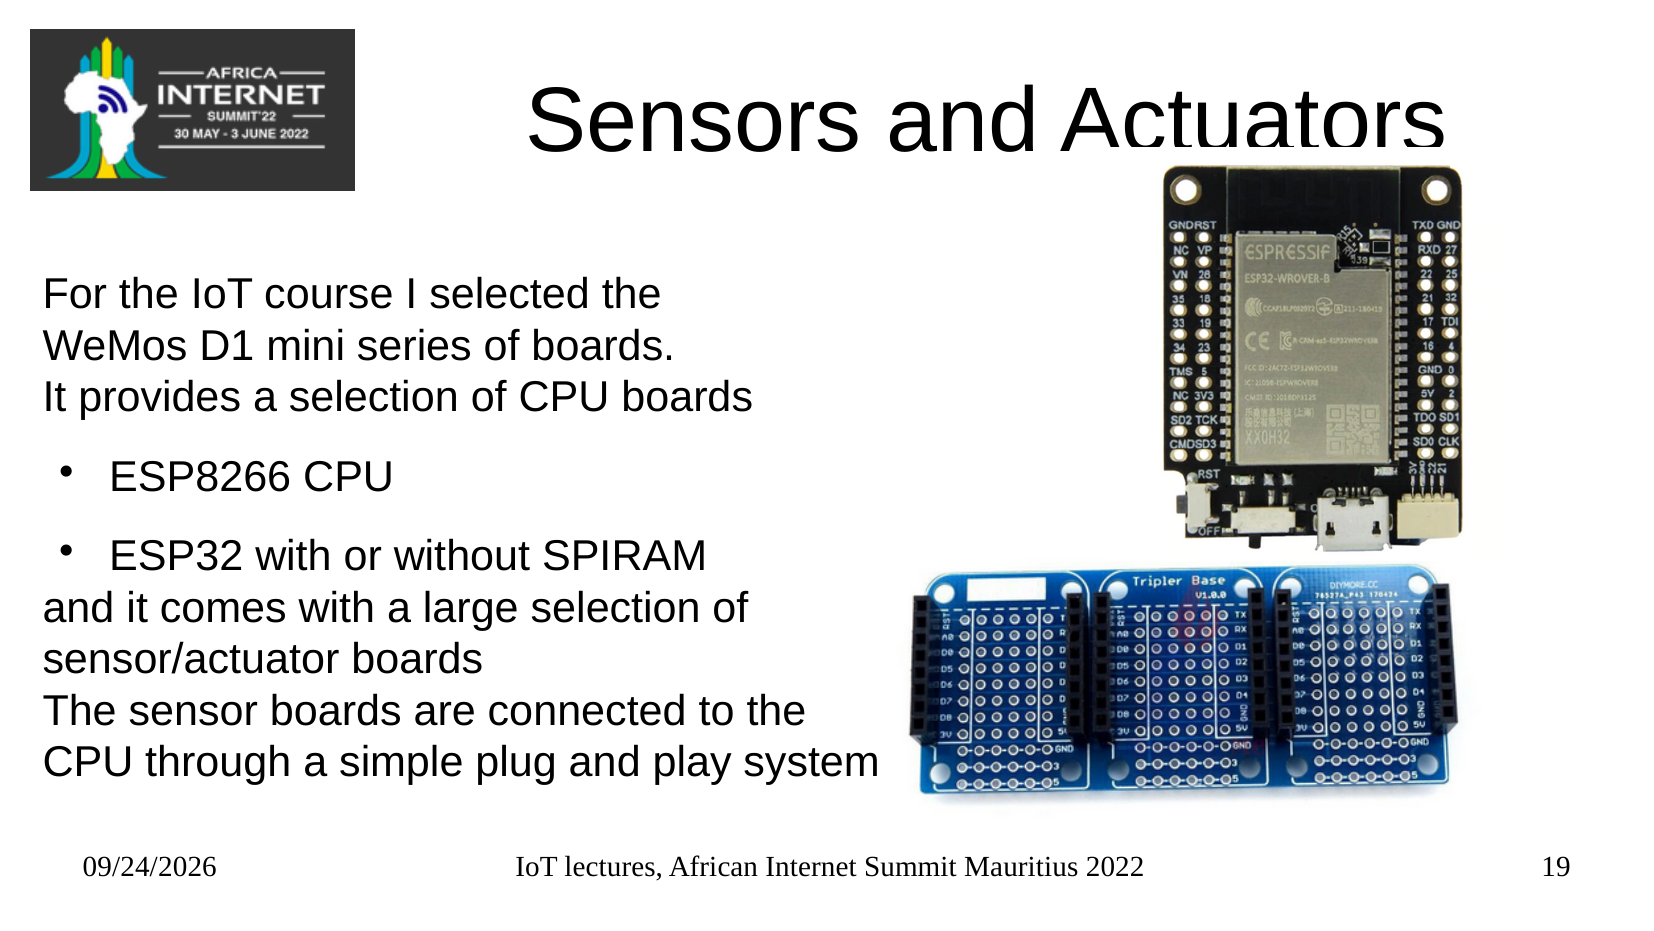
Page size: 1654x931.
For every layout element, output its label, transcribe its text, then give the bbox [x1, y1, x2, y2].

picture [30, 29, 355, 191]
title Sensors and Actuators [403, 37, 1571, 193]
list For the IoT course I selected the WeMos D1 mini series of boards. It provides a selection of CPU boards ESP8266 CPU ESP32 with or without SPIRAM and it comes with a large selection of sensor/actuator boards The sensor boards are connected to the CPU through a simple plug and play system [42, 265, 886, 806]
picture [885, 147, 1507, 849]
